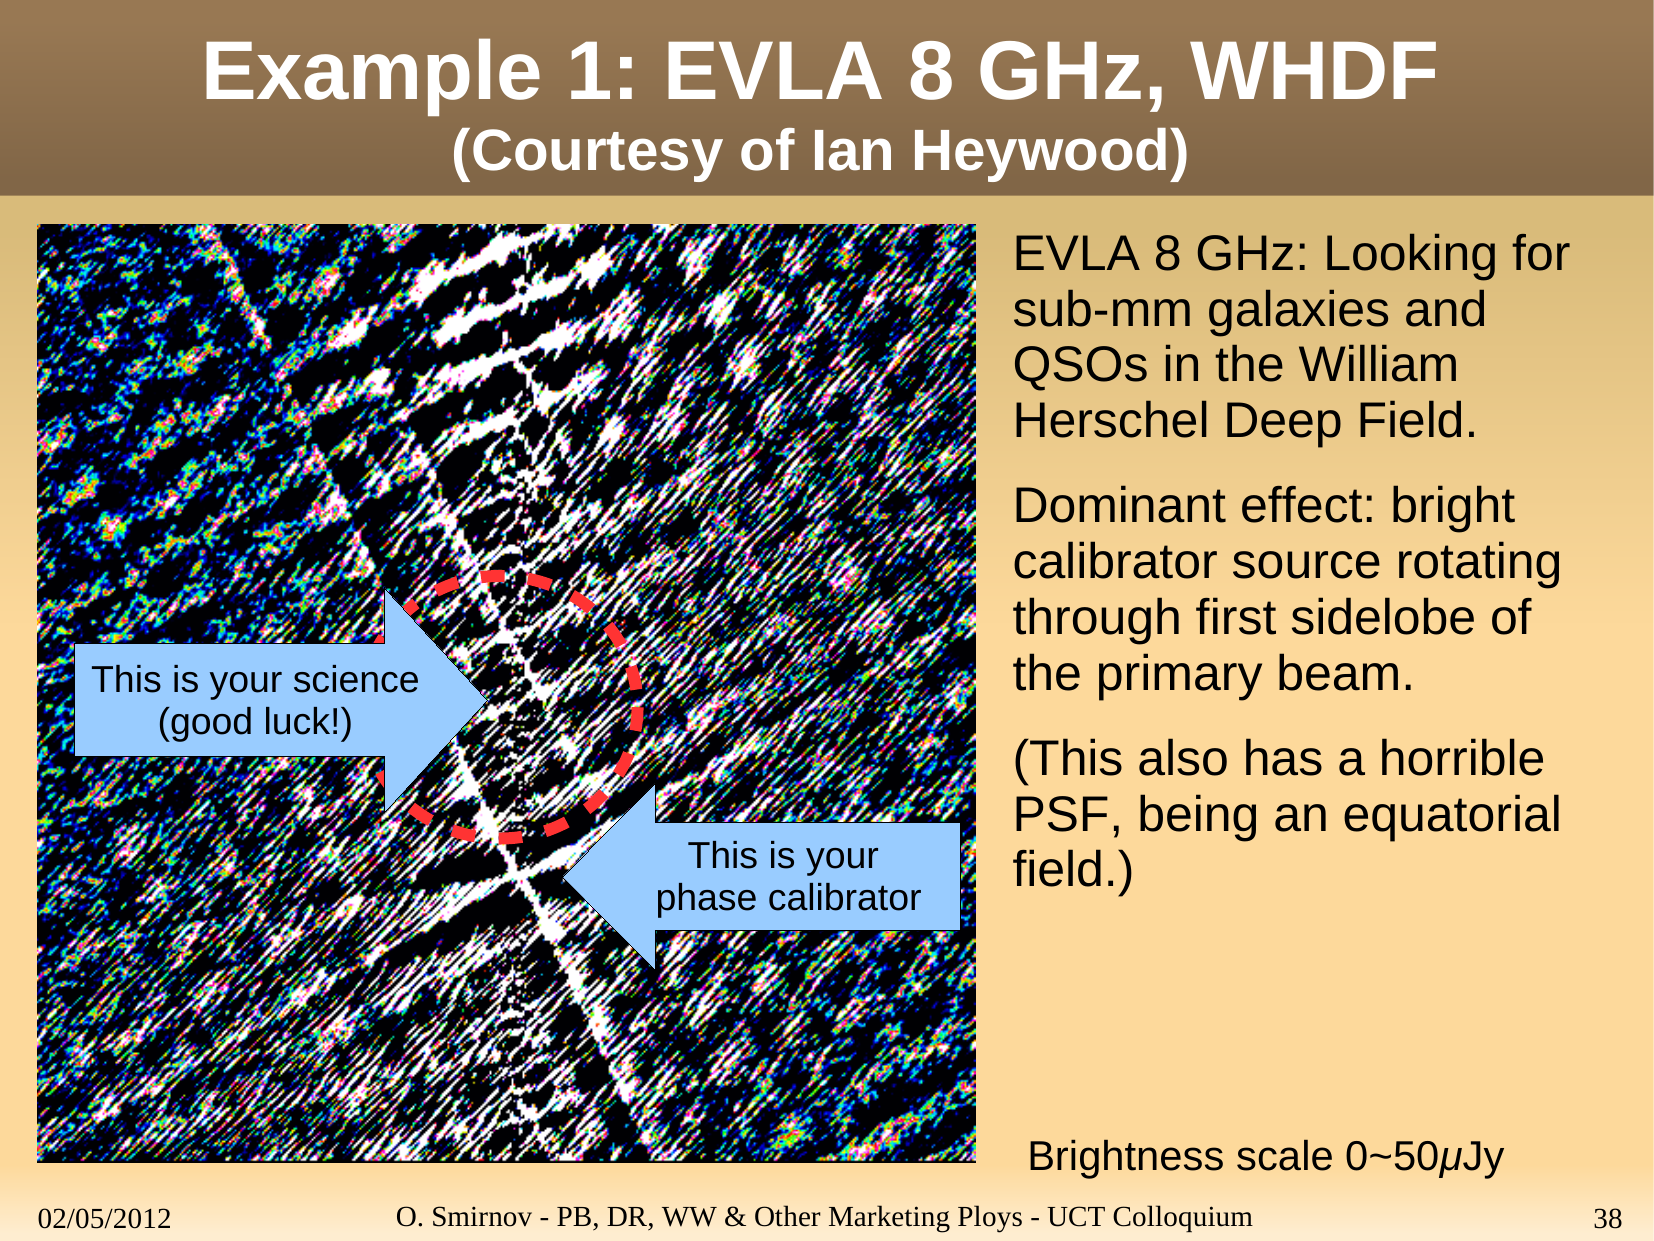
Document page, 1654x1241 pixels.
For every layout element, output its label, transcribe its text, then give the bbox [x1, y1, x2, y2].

picture [0, 0, 1654, 1241]
title Example 1: EVLA 8 GHz, WHDF (Courtesy of Ian Heywood) [76, 7, 1565, 200]
text_box Brightness scale 0~50μJy [1012, 1125, 1654, 1187]
text_box This is your phase calibrator [562, 782, 961, 971]
list EVLA 8 GHz: Looking for sub-mm galaxies and QSOs in the William Herschel Deep Field. Dominant effect: bright calibrator source rotating through first sidelobe of the primary beam. (This also has a horrible PSF, being an equatorial field.) [1012, 225, 1601, 1104]
text_box This is your science (good luck!) [74, 587, 488, 813]
